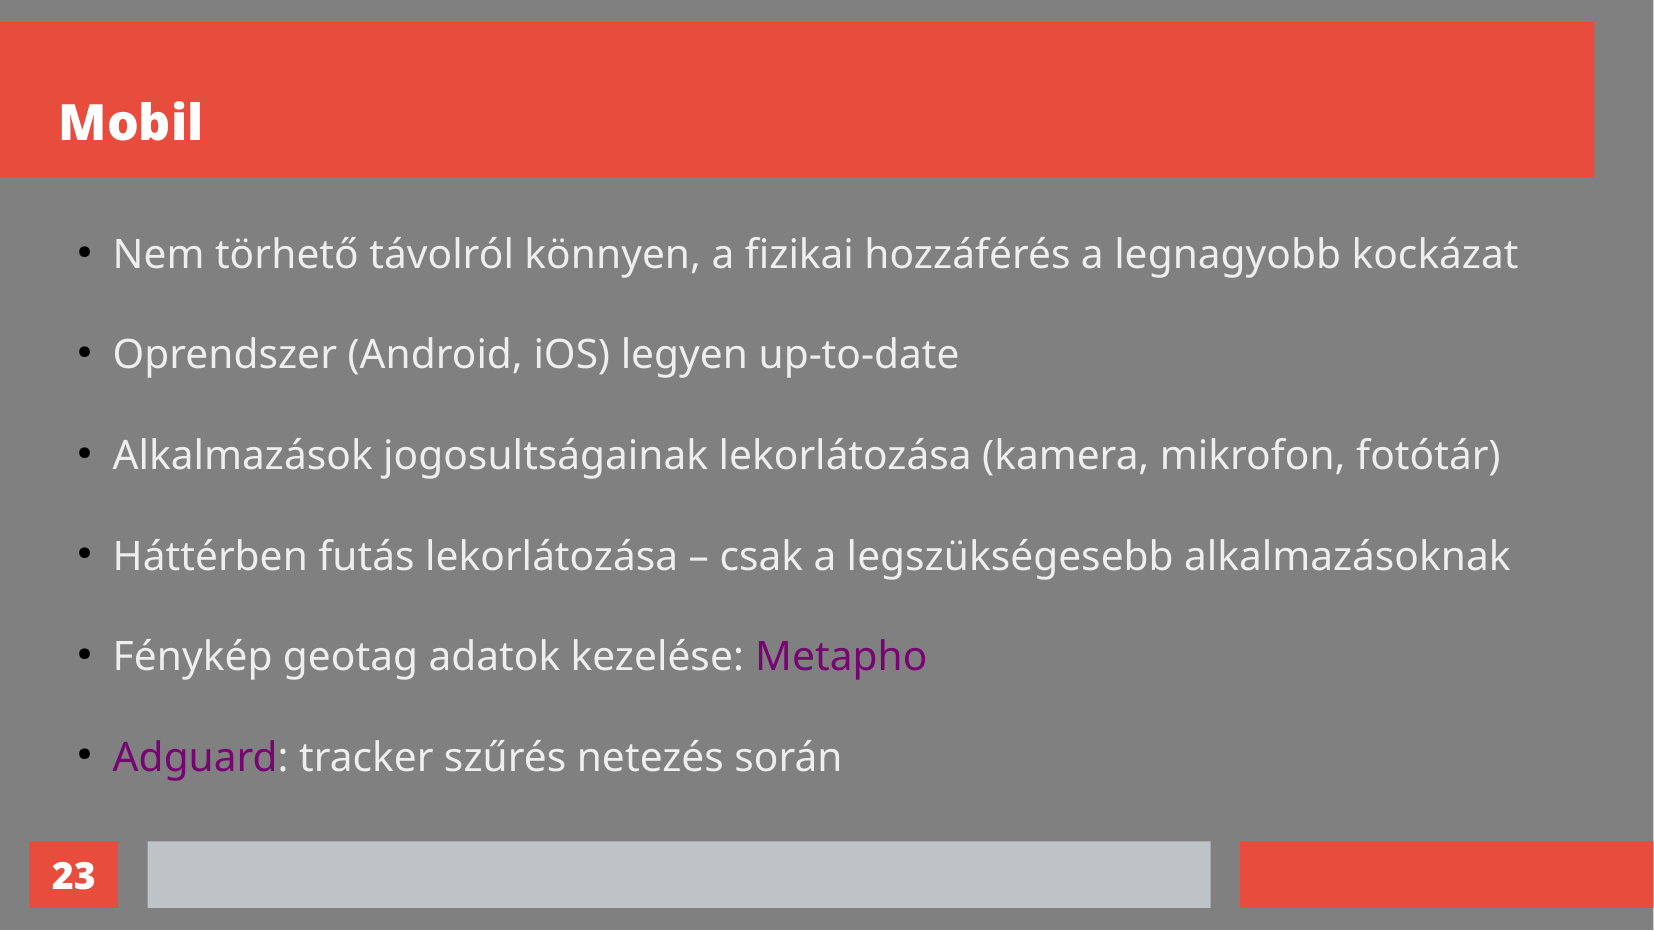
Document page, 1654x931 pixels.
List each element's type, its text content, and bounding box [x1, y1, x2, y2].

title Mobil [58, 44, 1595, 155]
list Nem törhető távolról könnyen, a fizikai hozzáférés a legnagyobb kockázat Oprendszer (Android, iOS) legyen up-to-date Alkalmazások jogosultságainak lekorlátozása (kamera, mikrofon, fotótár) Háttérben futás lekorlátozása – csak a legszükségesebb alkalmazásoknak Fénykép geotag adatok kezelése: Metapho Adguard: tracker szűrés netezés során [77, 225, 1617, 826]
